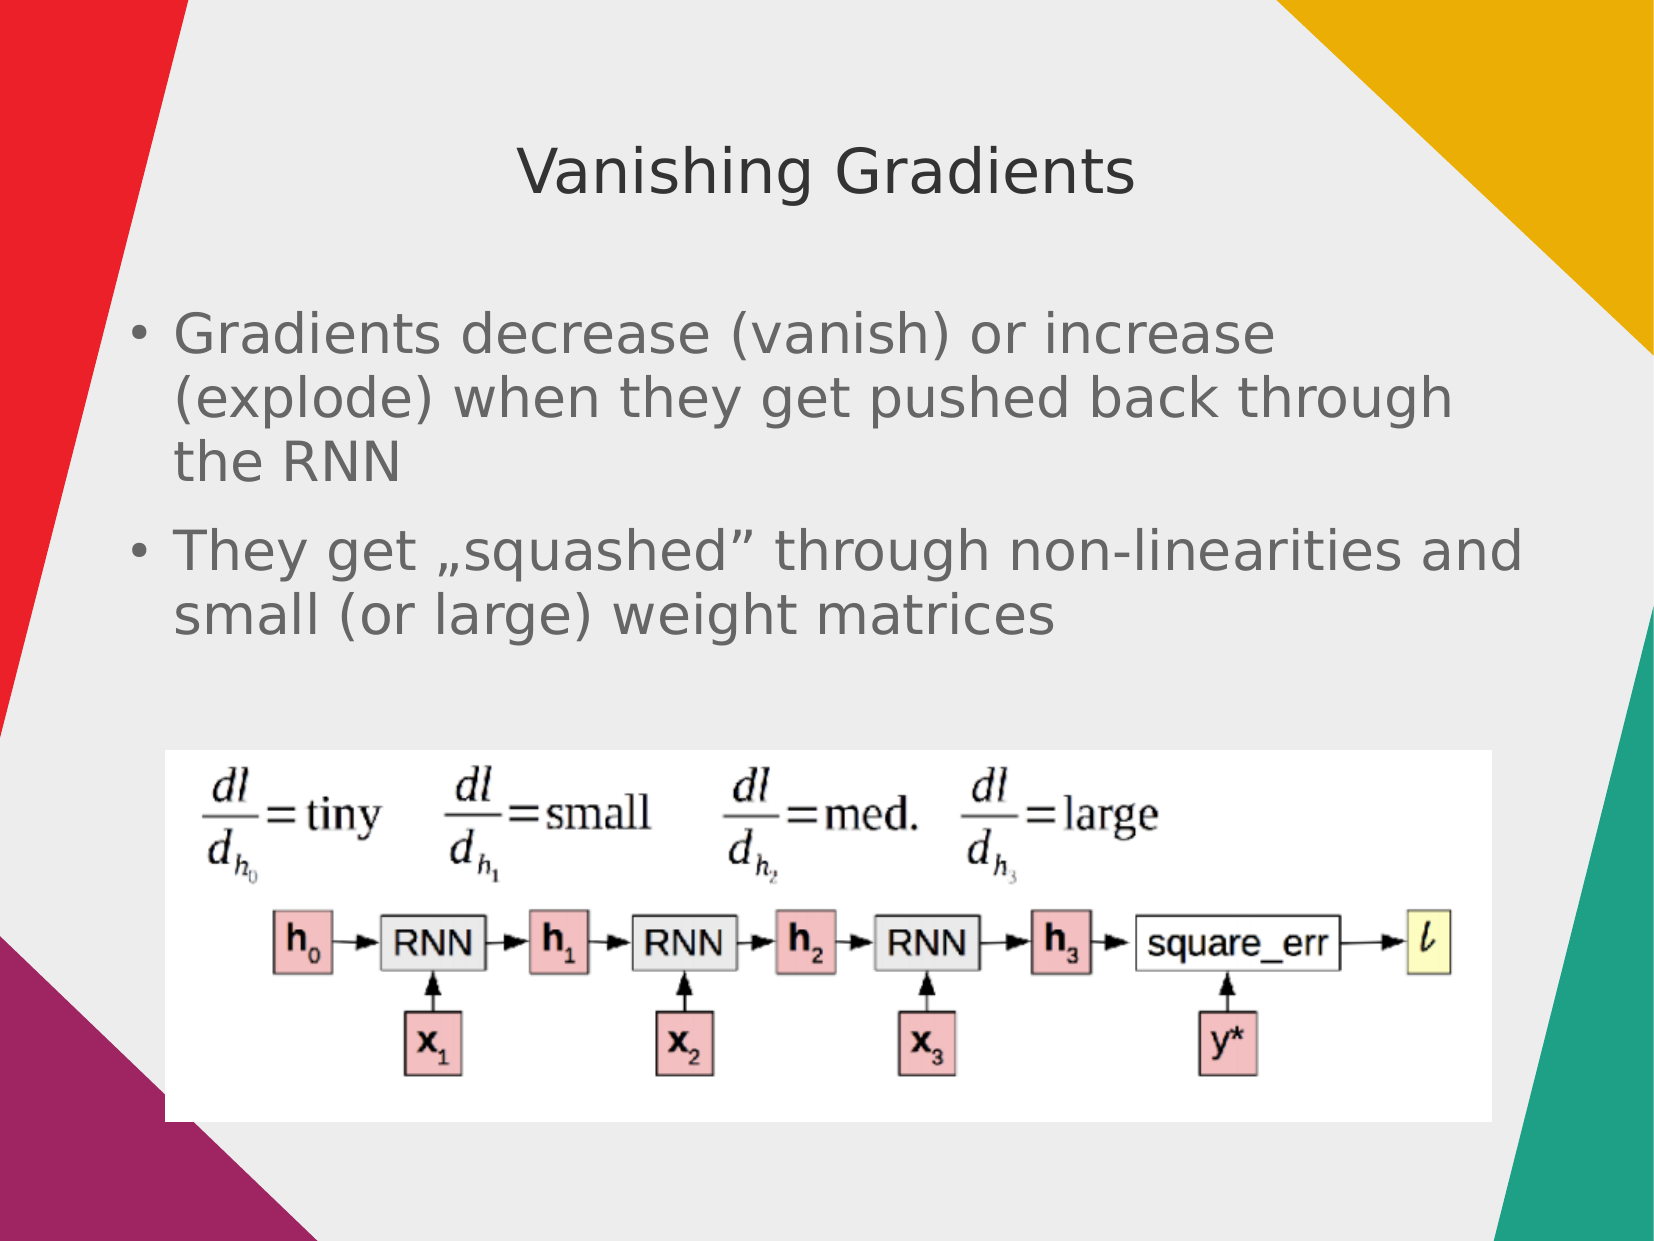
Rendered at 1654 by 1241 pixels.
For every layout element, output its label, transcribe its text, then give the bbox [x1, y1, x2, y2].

picture [165, 750, 1492, 1123]
title Vanishing Gradients [114, 73, 1539, 271]
list Gradients decrease (vanish) or increase (explode) when they get pushed back through the RNN They get „squashed” through non-linearities and small (or large) weight matrices [114, 302, 1539, 651]
